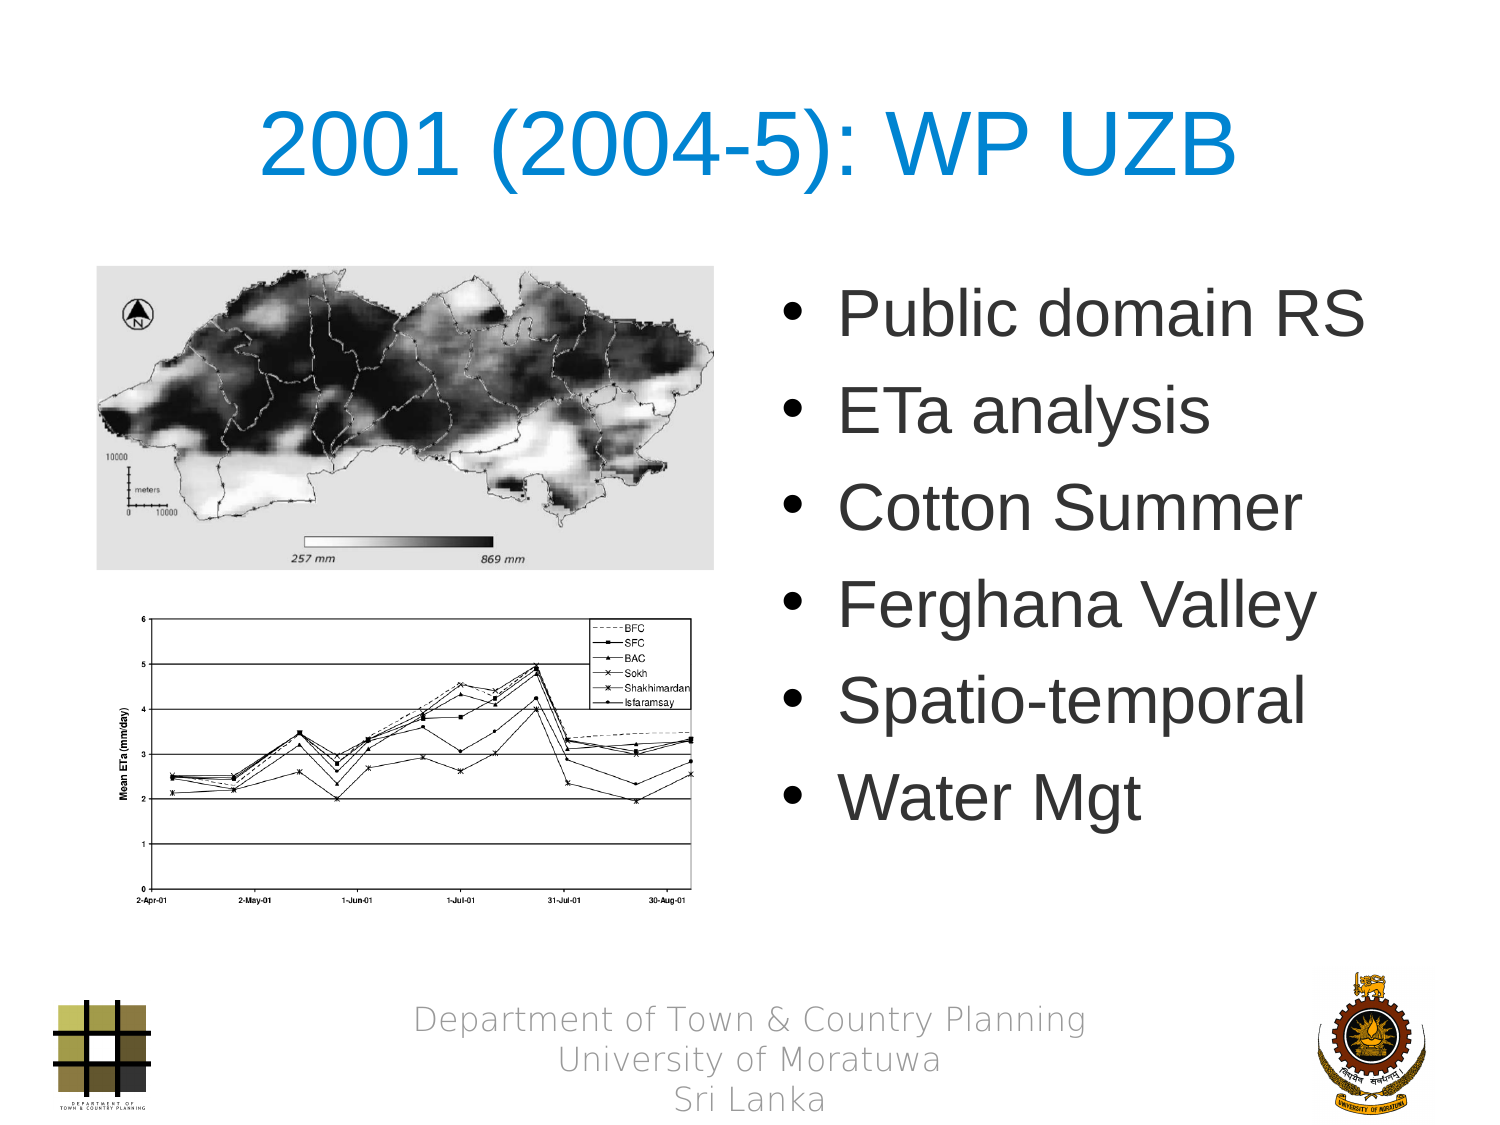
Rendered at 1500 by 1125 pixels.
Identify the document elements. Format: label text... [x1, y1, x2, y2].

picture [53, 1000, 151, 1110]
picture [105, 603, 704, 915]
title 2001 (2004-5): WP UZB [75, 45, 1426, 233]
picture [1312, 966, 1435, 1125]
list Public domain RS ETa analysis Cotton Summer Ferghana Valley Spatio-temporal Water Mgt [766, 262, 1426, 916]
picture [93, 262, 716, 574]
